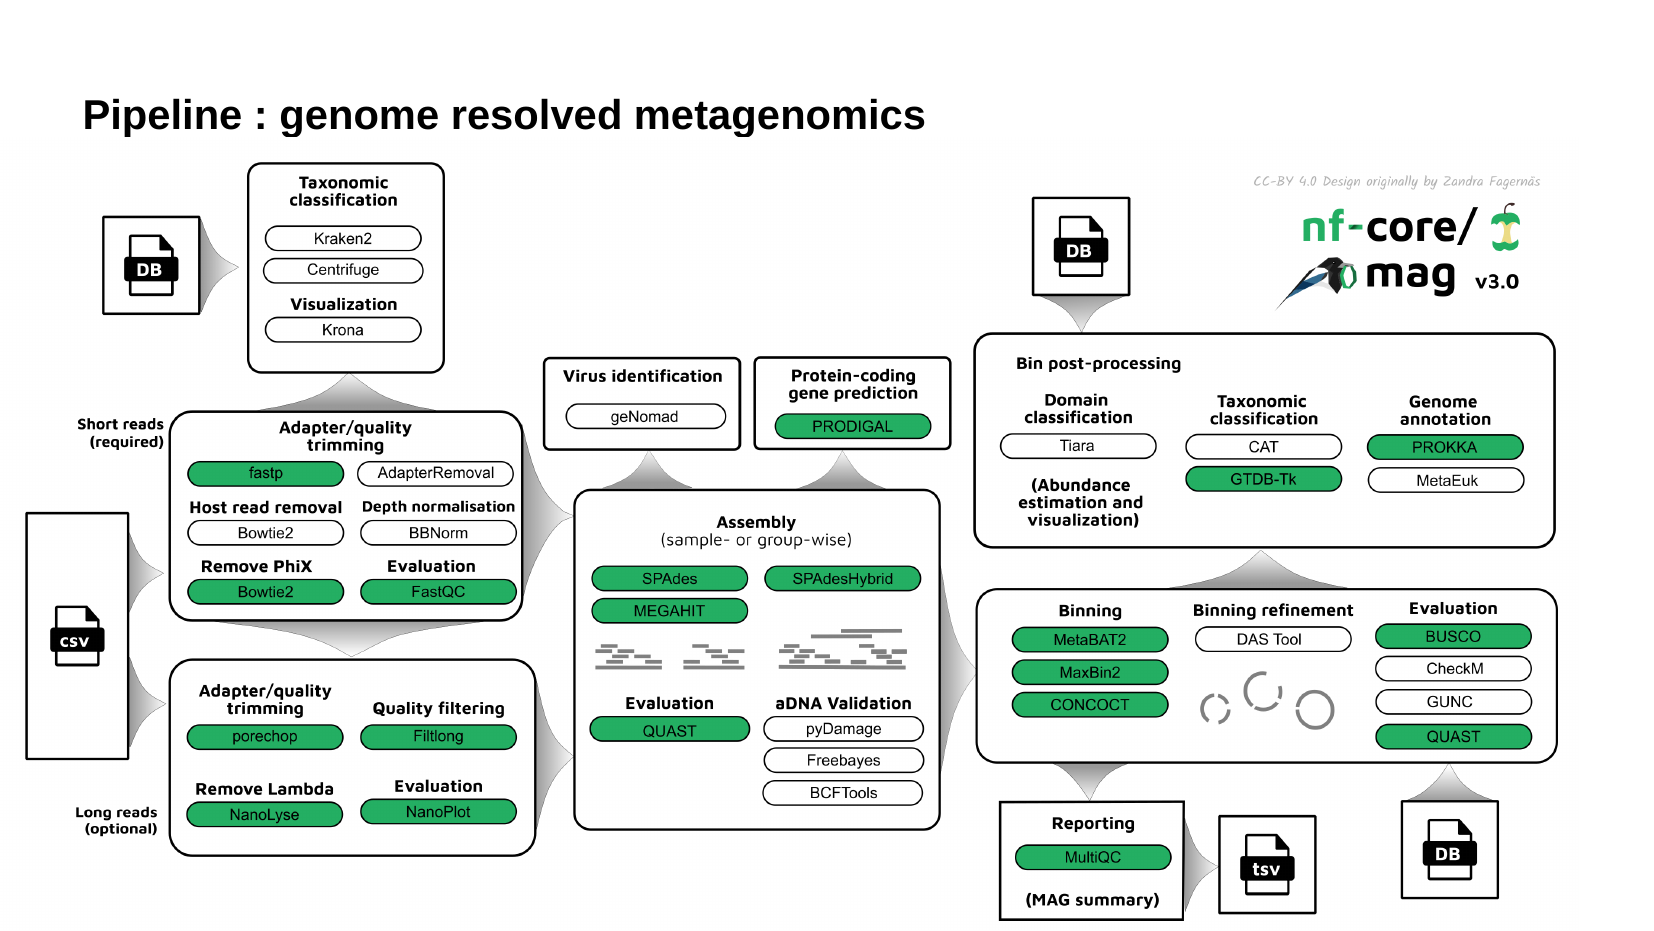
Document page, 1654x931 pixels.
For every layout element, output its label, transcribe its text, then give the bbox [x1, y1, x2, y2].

picture [0, 137, 1579, 931]
title Pipeline : genome resolved metagenomics [82, 37, 1571, 137]
